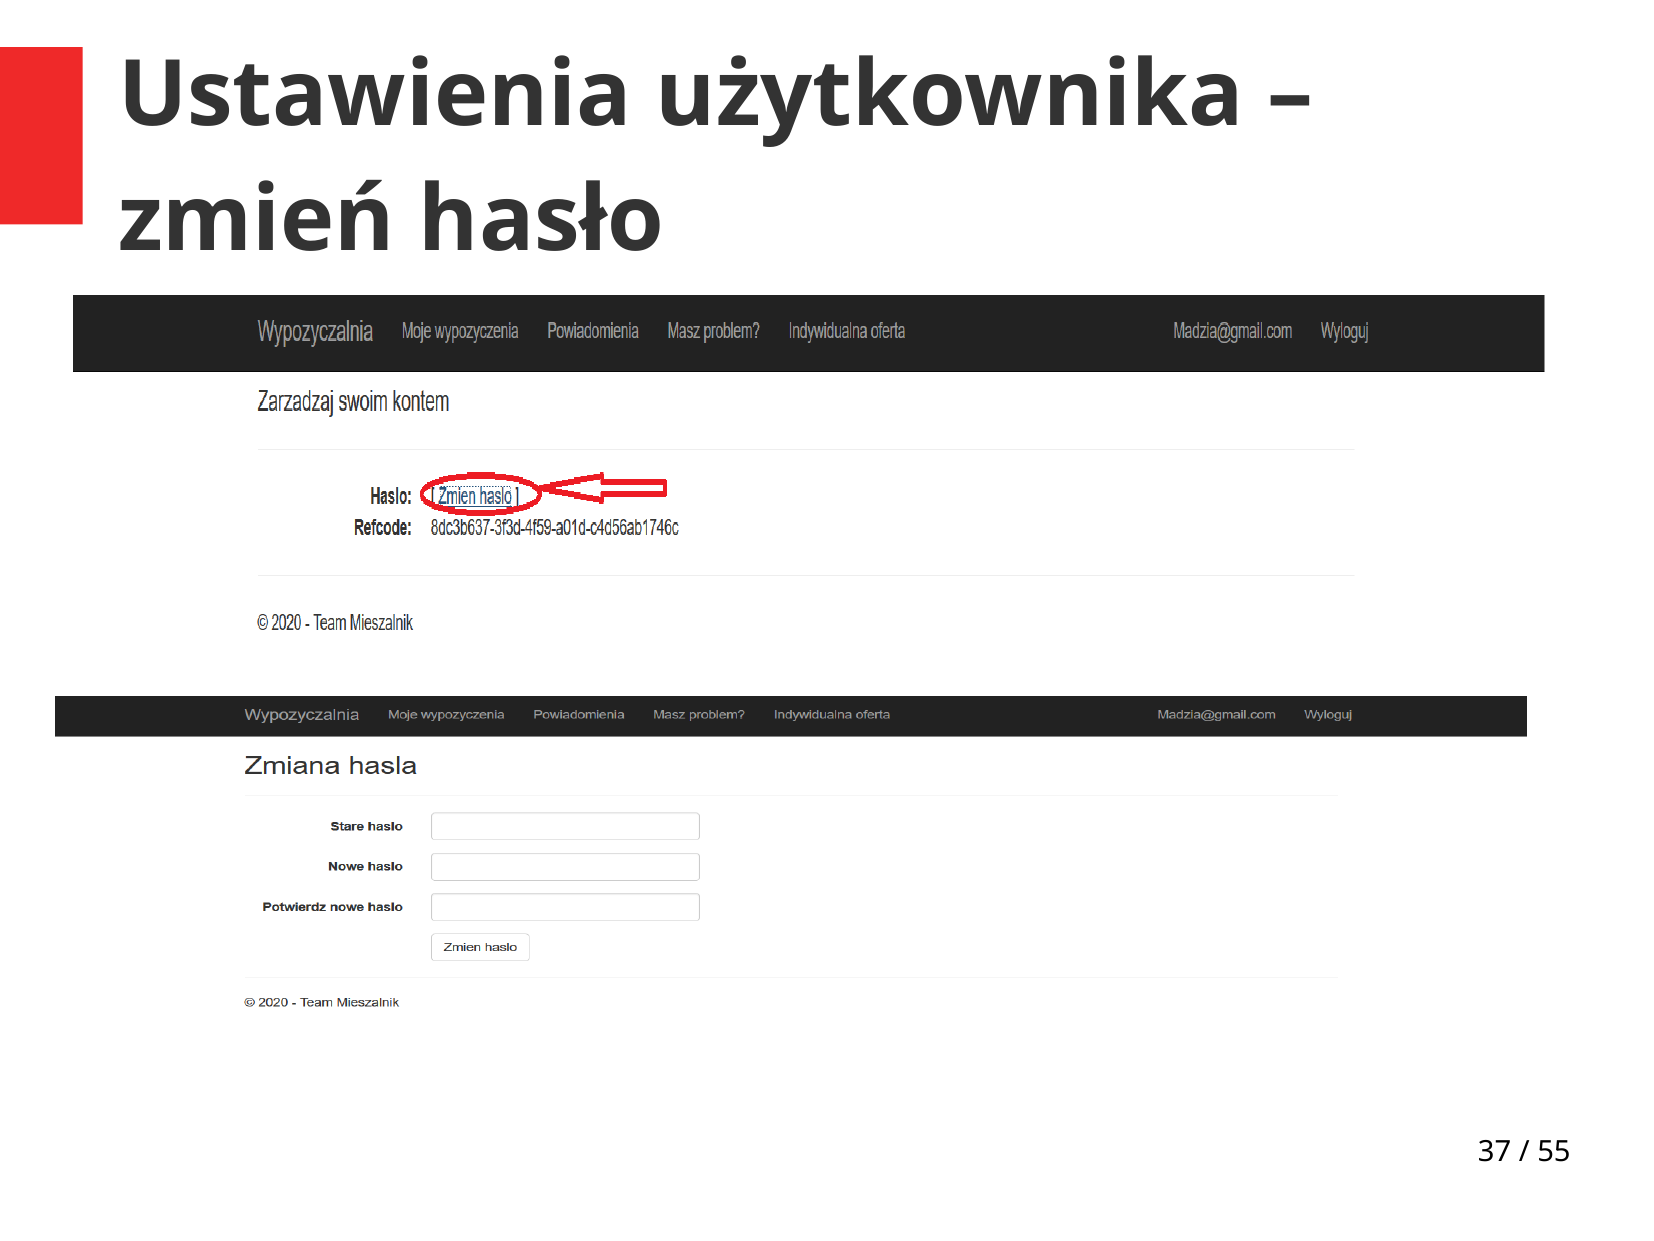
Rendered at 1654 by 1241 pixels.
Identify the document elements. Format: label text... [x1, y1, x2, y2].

picture [55, 696, 1527, 1016]
picture [73, 295, 1548, 682]
title Ustawienia użytkownika – zmień hasło [118, 28, 1571, 278]
